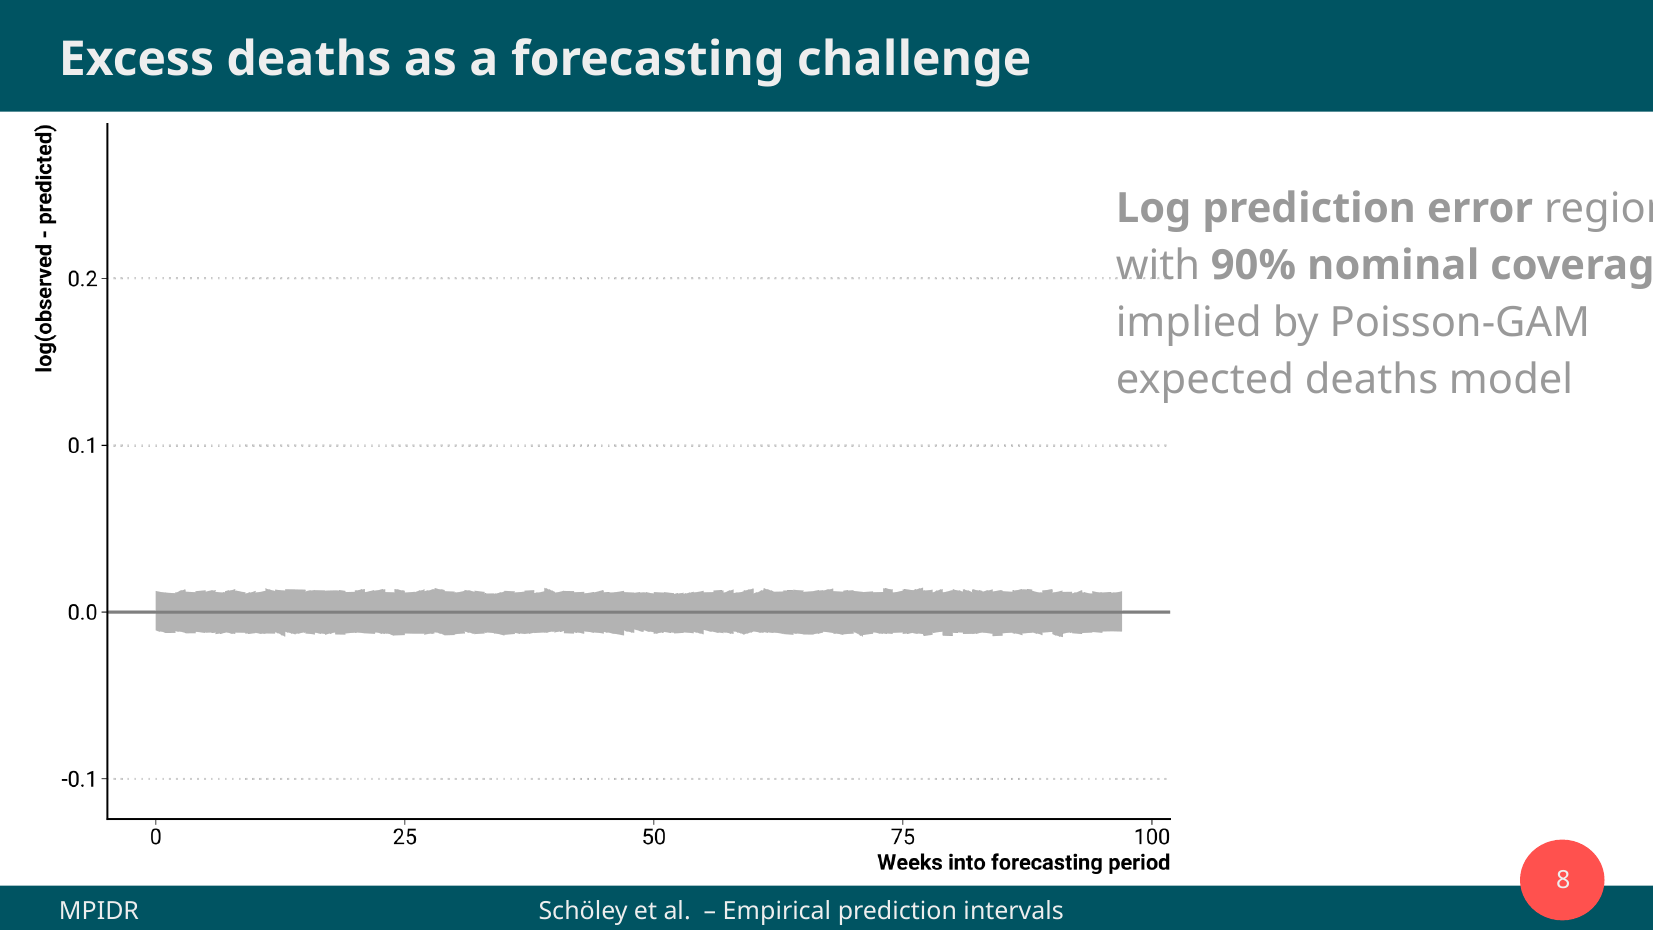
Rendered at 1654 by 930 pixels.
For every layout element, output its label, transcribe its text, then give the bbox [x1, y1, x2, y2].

title Excess deaths as a forecasting challenge [58, 0, 1594, 117]
picture [34, 123, 1171, 874]
text_box Log prediction error region with 90% nominal coverage implied by Poisson-GAM expected deaths model [1101, 170, 1643, 431]
